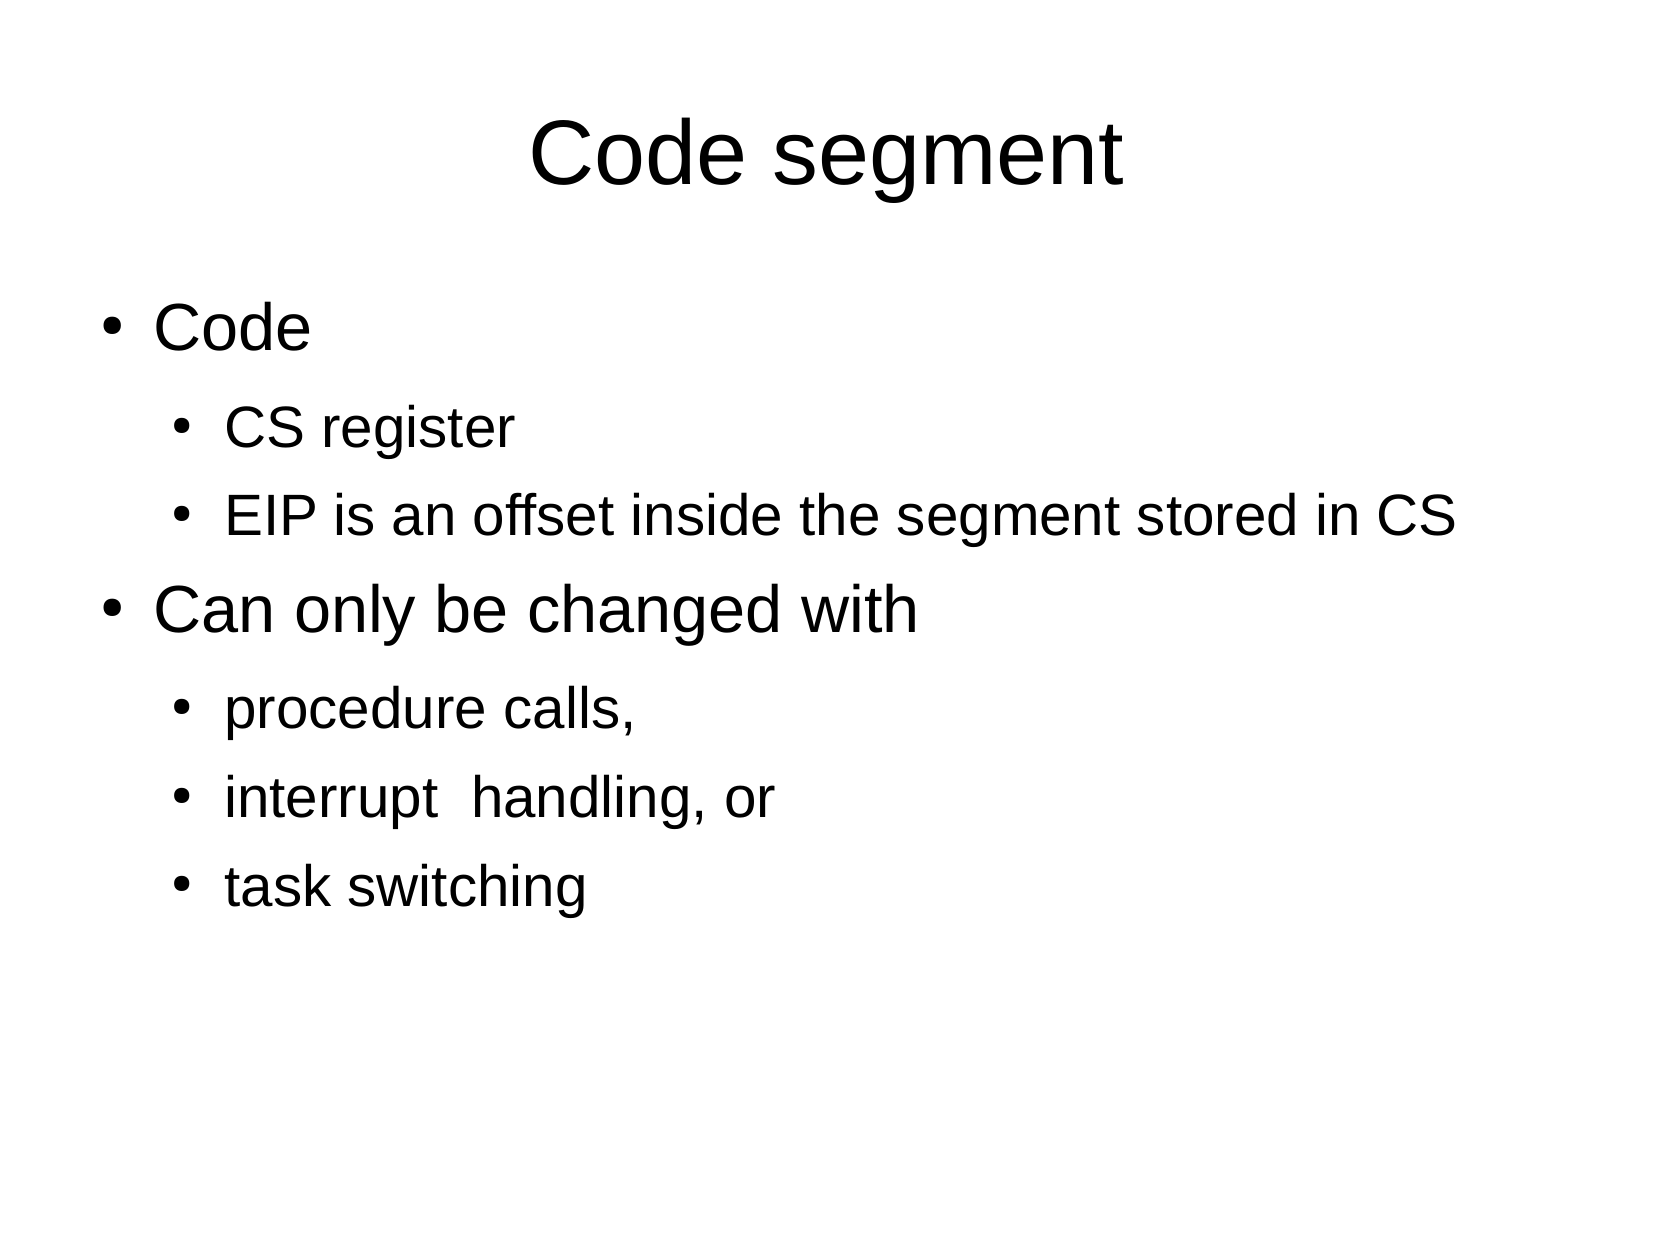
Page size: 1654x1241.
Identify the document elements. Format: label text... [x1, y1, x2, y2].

title Code segment [82, 49, 1571, 257]
list Code CS register EIP is an offset inside the segment stored in CS Can only be changed with procedure calls, interrupt handling, or task switching [82, 290, 1571, 1010]
